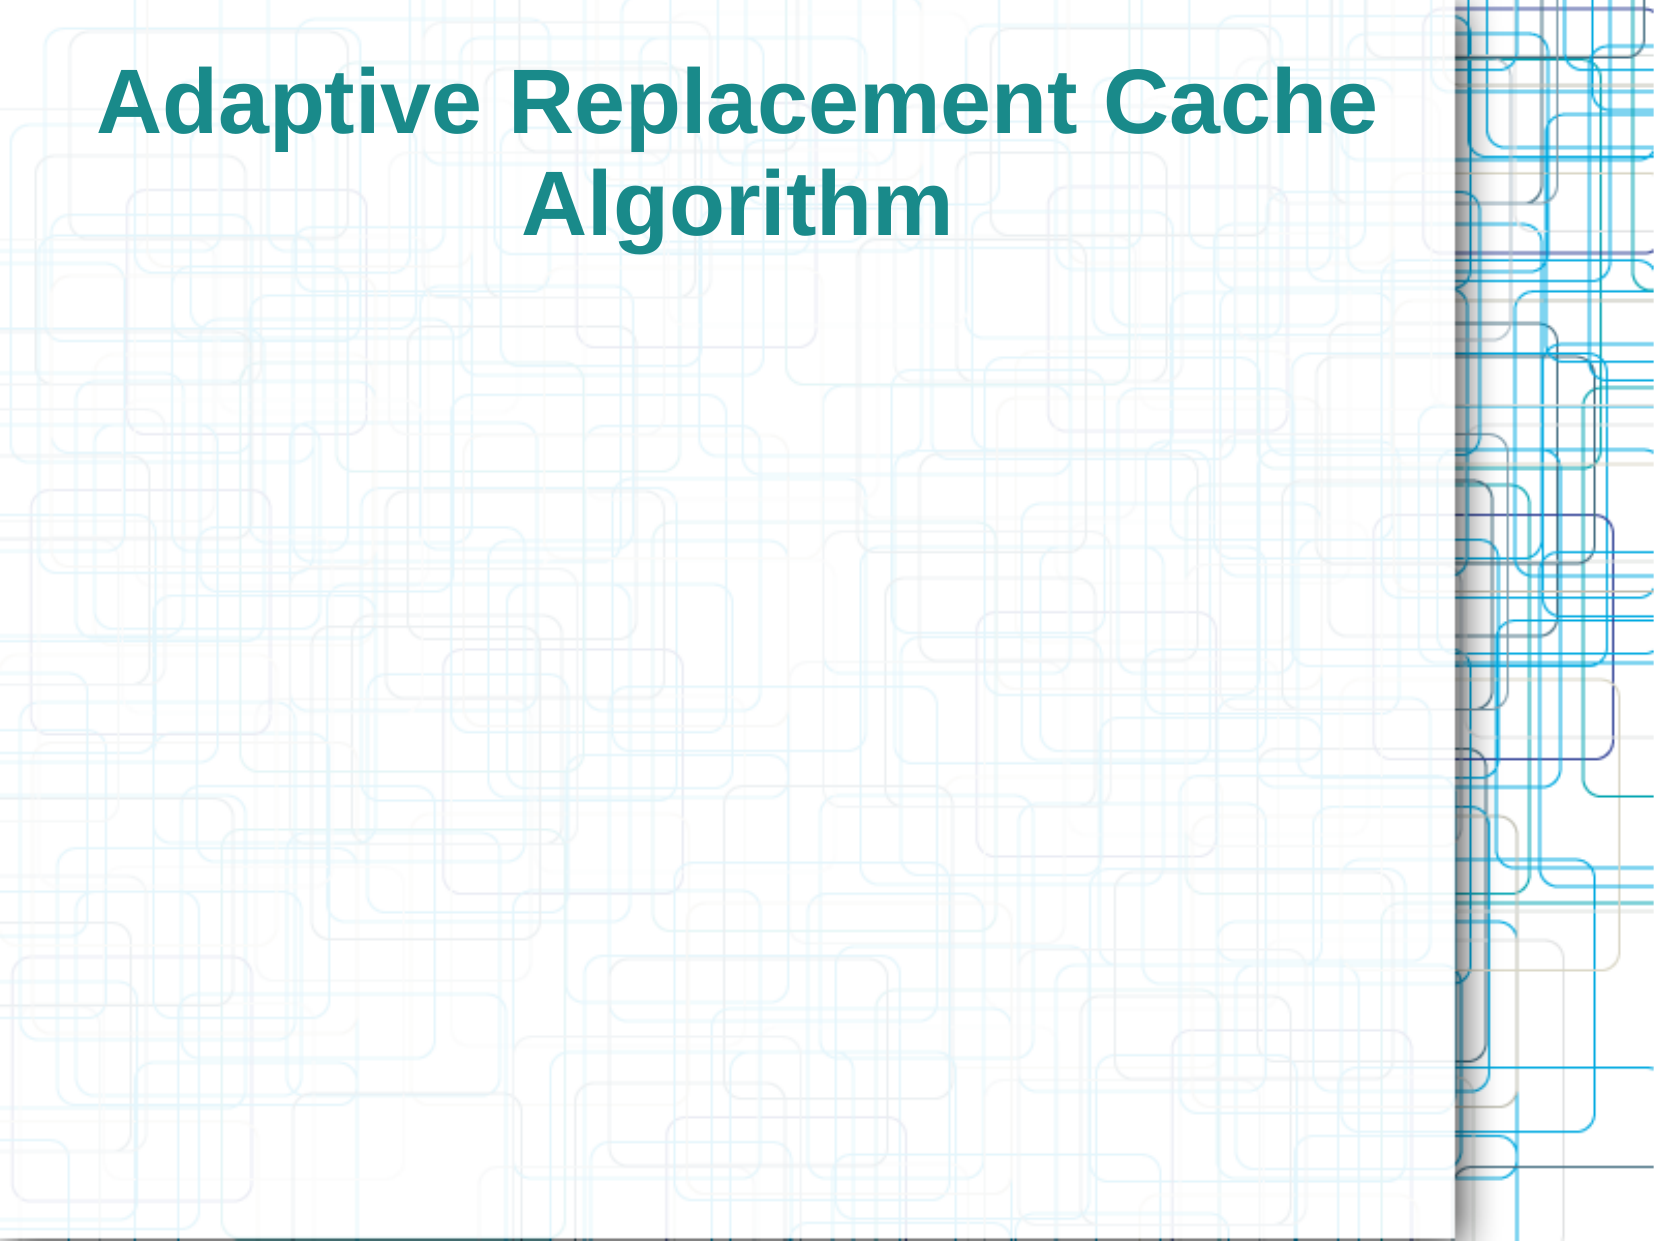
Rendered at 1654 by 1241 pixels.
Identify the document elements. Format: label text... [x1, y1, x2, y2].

picture [0, 0, 1654, 1241]
title Adaptive Replacement Cache Algorithm [59, 49, 1418, 257]
